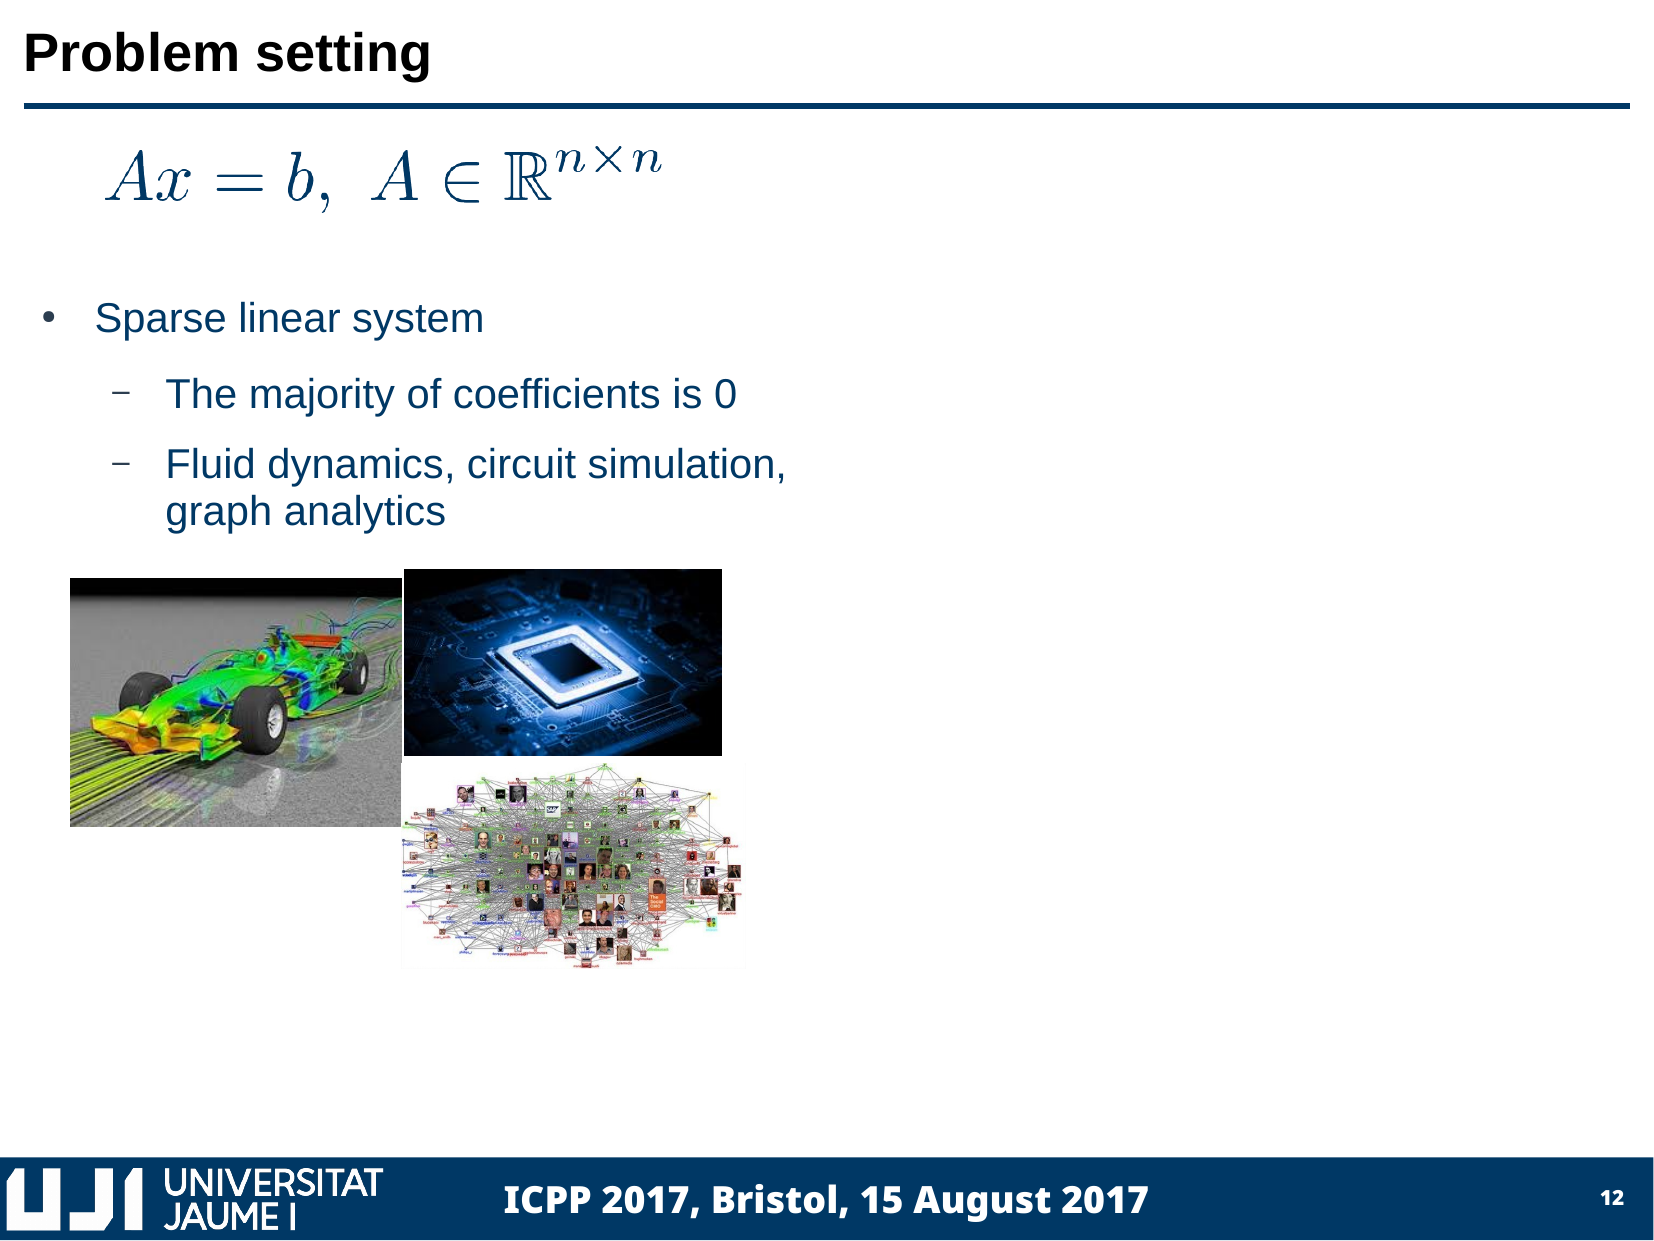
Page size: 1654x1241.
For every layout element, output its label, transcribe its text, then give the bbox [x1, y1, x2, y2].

picture [0, 1158, 390, 1241]
picture [105, 146, 662, 213]
picture [404, 569, 722, 756]
title Problem setting [23, 0, 1630, 107]
picture [70, 578, 746, 969]
list Sparse linear system The majority of coefficients is 0 Fluid dynamics, circuit simulation, graph analytics [23, 295, 808, 567]
